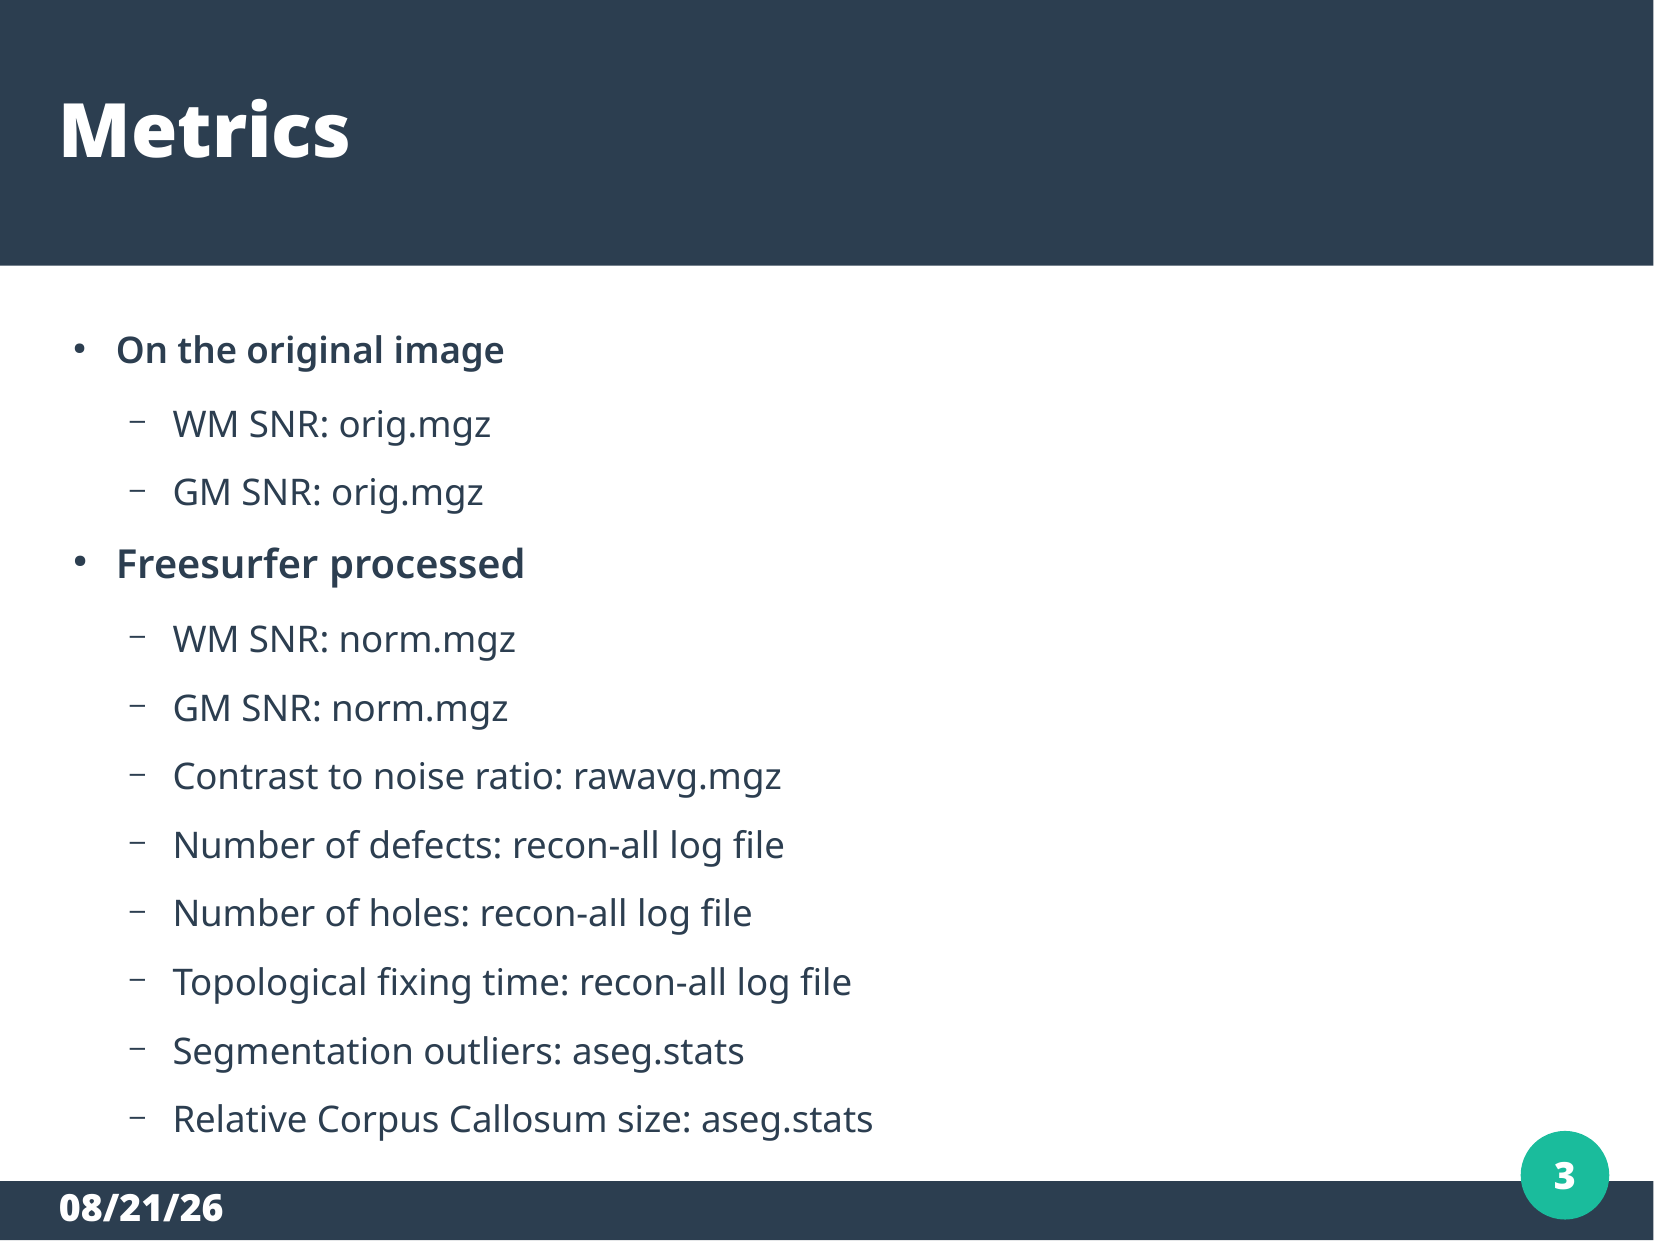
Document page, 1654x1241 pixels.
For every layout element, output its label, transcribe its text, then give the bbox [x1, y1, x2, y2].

title Metrics [59, 49, 1595, 207]
list On the original image WM SNR: orig.mgz GM SNR: orig.mgz Freesurfer processed WM SNR: norm.mgz GM SNR: norm.mgz Contrast to noise ratio: rawavg.mgz Number of defects: recon-all log file Number of holes: recon-all log file Topological fixing time: recon-all log file Segmentation outliers: aseg.stats Relative Corpus Callosum size: aseg.stats [59, 324, 1595, 1152]
